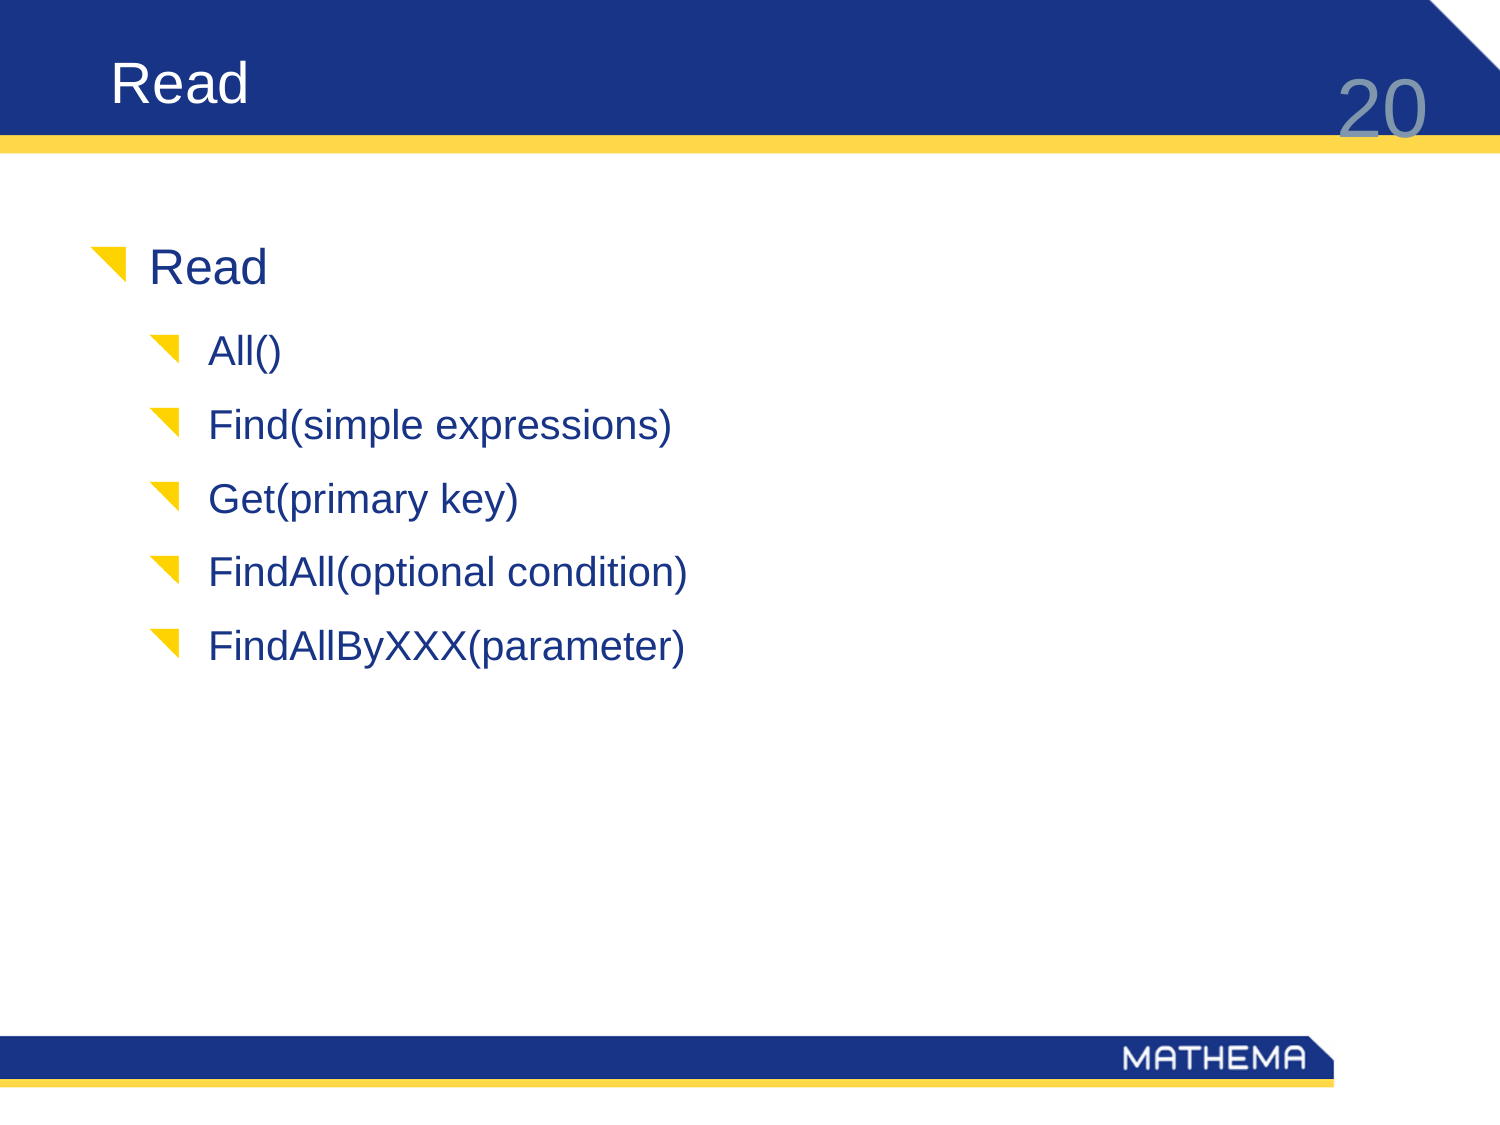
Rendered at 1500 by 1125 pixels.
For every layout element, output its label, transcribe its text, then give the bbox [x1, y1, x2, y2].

picture [0, 0, 1500, 1125]
list Read All() Find(simple expressions) Get(primary key) FindAll(optional condition) FindAllByXXX(parameter) [75, 227, 1426, 970]
title Read [75, 0, 1426, 174]
